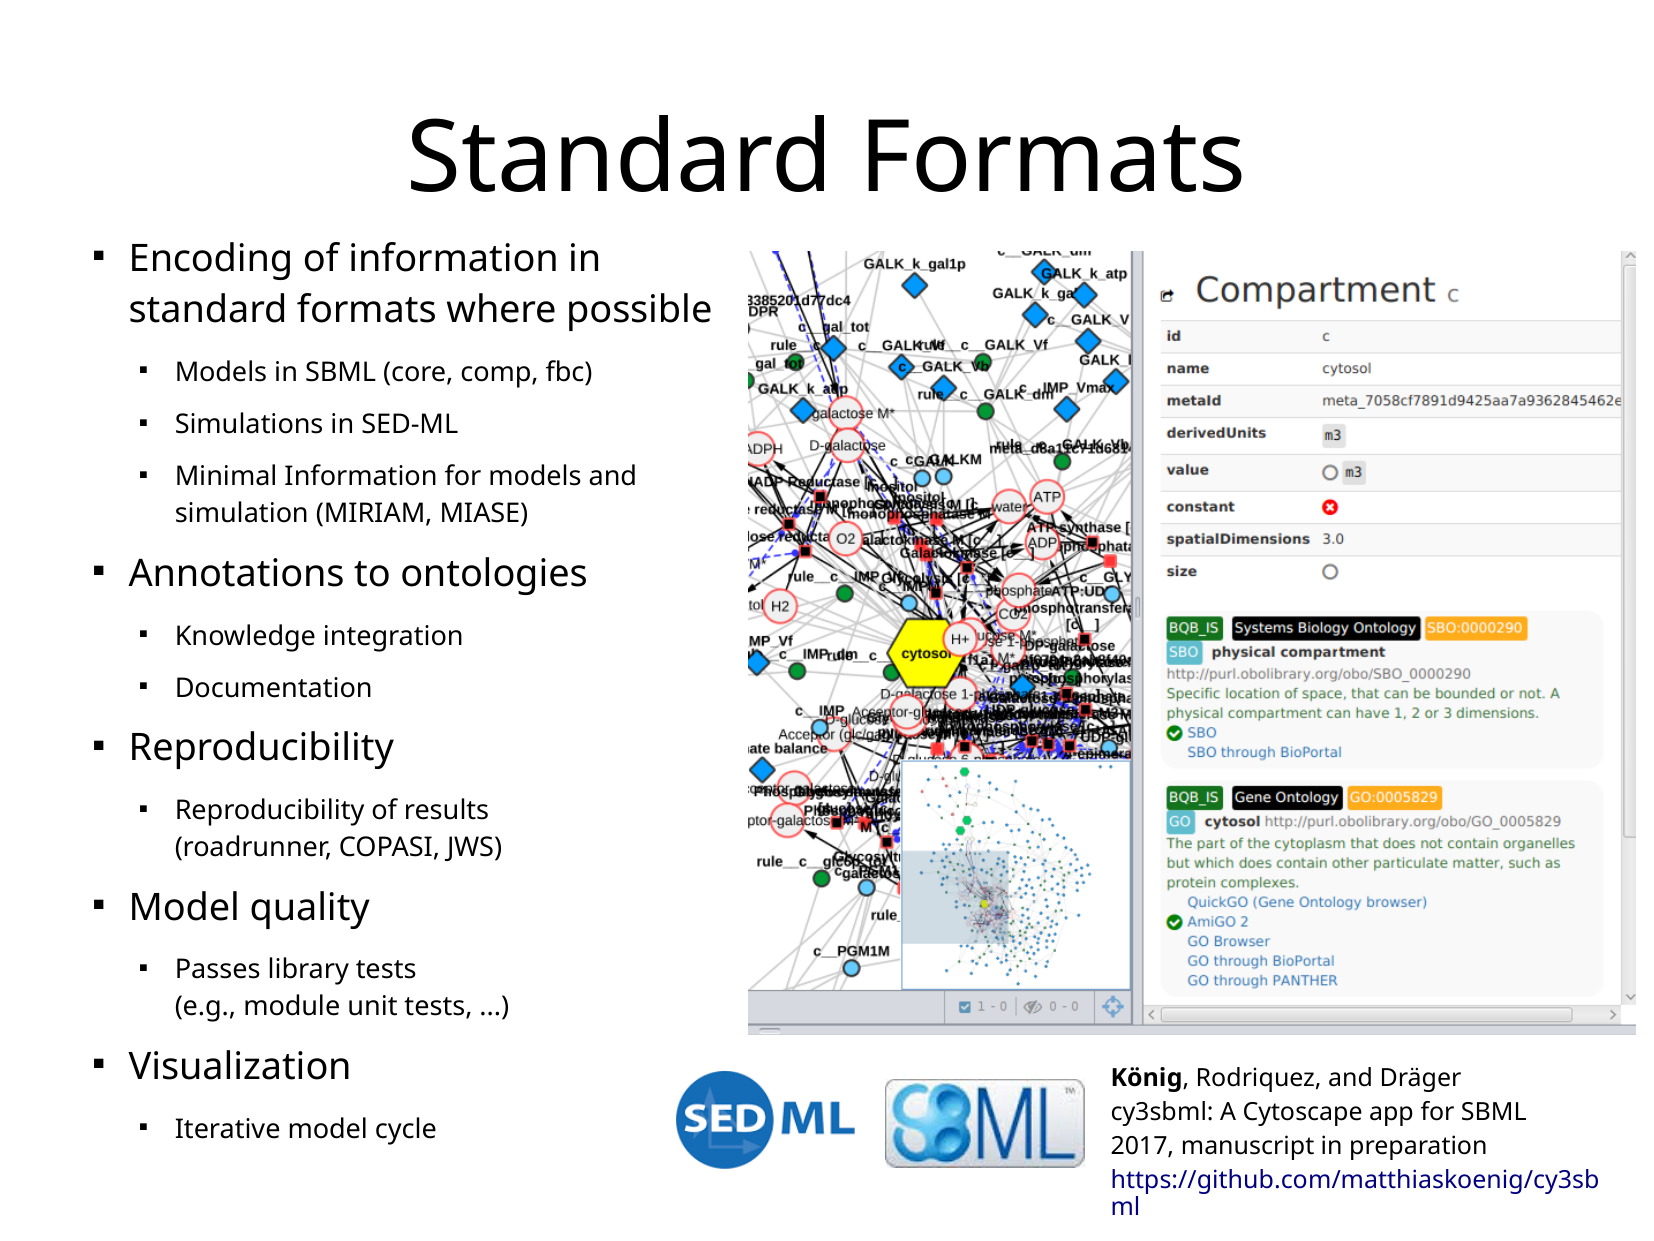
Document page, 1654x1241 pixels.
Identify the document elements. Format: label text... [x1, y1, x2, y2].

picture [675, 1070, 856, 1171]
picture [748, 251, 1636, 1036]
text_box König, Rodriquez, and Dräger cy3sbml: A Cytoscape app for SBML 2017, manuscript in preparation https://github.com/matthiaskoenig/cy3sbml [1095, 1052, 1636, 1233]
title Standard Formats [82, 49, 1571, 257]
list Encoding of information in standard formats where possible Models in SBML (core, comp, fbc) Simulations in SED-ML Minimal Information for models and simulation (MIRIAM, MIASE) Annotations to ontologies Knowledge integration Documentation Reproducibility Reproducibility of results (roadrunner, COPASI, JWS) Model quality Passes library tests (e.g., module unit tests, ...) Visualization Iterative model cycle [82, 231, 721, 1156]
picture [885, 1079, 1085, 1168]
